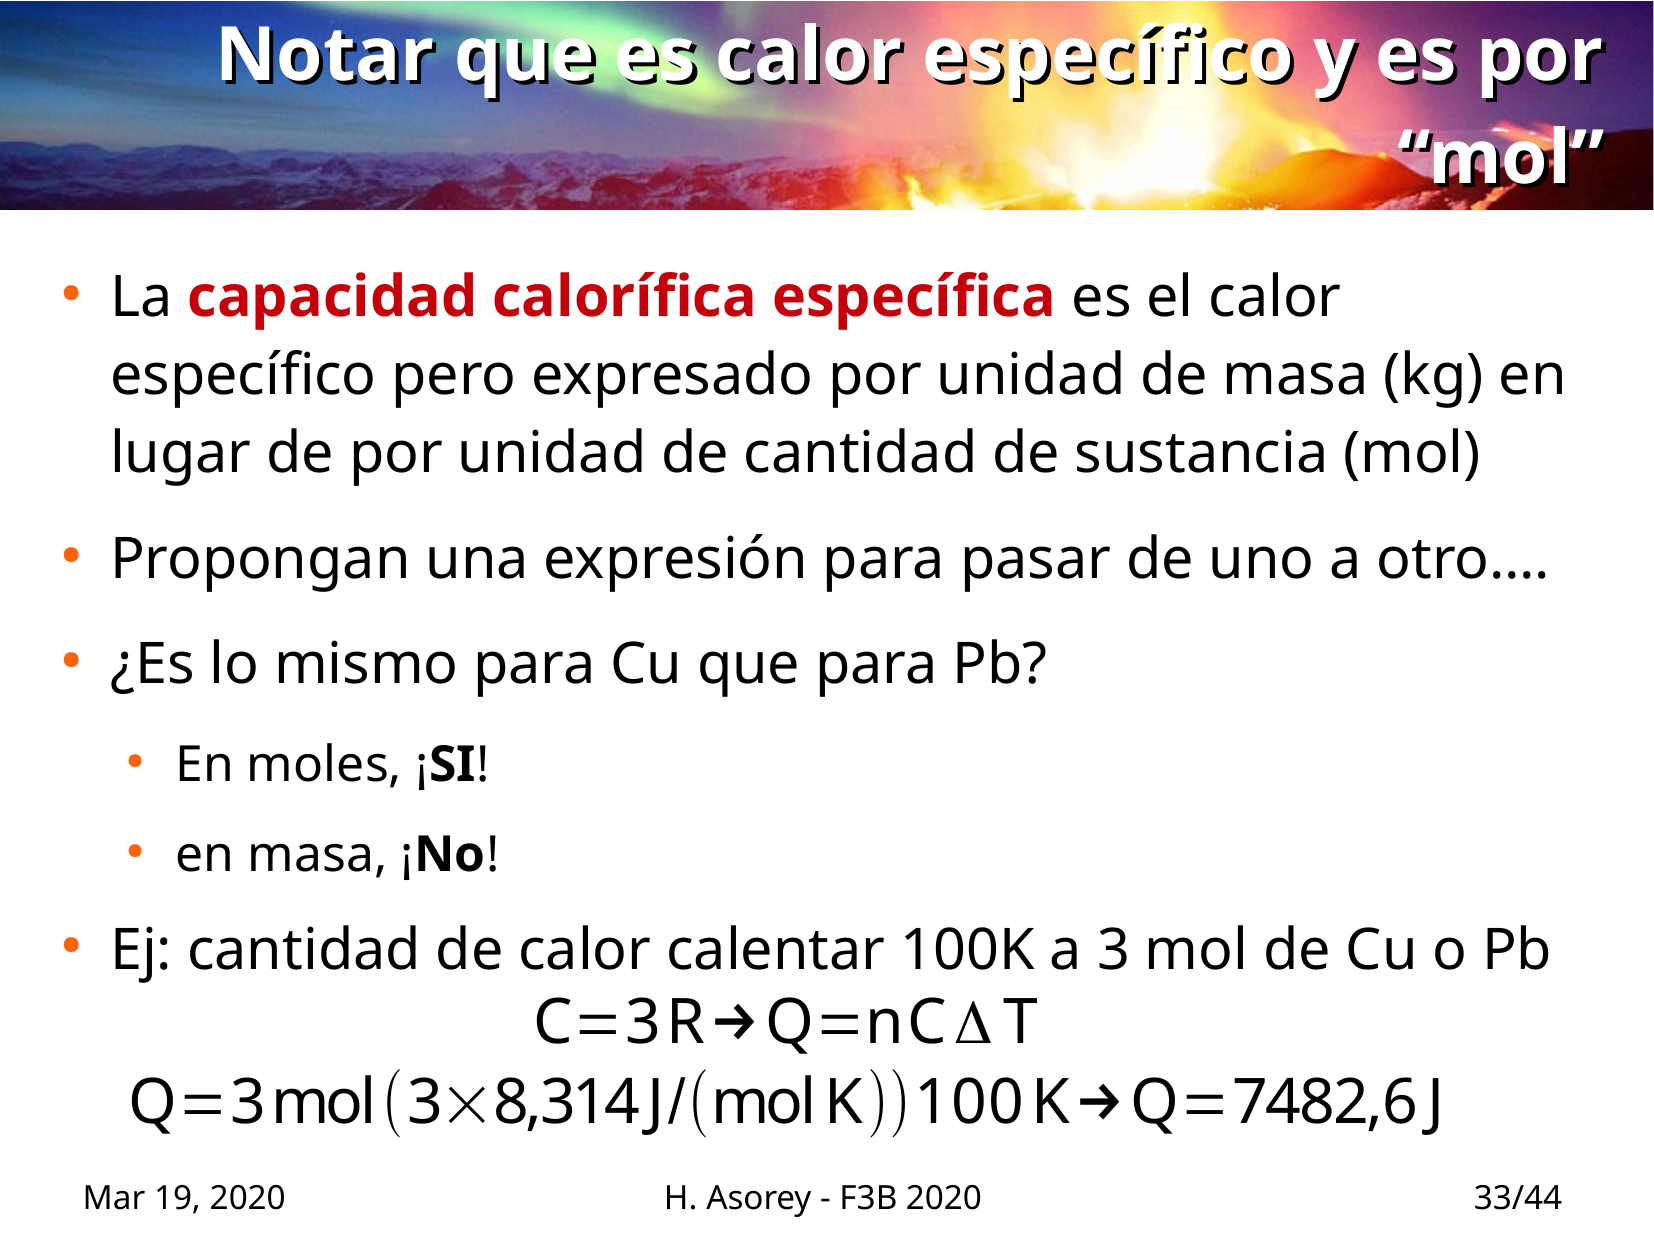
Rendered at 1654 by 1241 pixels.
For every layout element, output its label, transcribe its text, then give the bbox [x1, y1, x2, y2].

list La capacidad calorífica específica es el calor específico pero expresado por unidad de masa (kg) en lugar de por unidad de cantidad de sustancia (mol) Propongan una expresión para pasar de uno a otro…. ¿Es lo mismo para Cu que para Pb? En moles, ¡SI! en masa, ¡No! Ej: cantidad de calor calentar 100K a 3 mol de Cu o Pb [45, 255, 1606, 1156]
picture [0, 1, 1654, 210]
chart [122, 983, 1449, 1142]
title Notar que es calor específico y es por “mol” [45, 15, 1606, 191]
